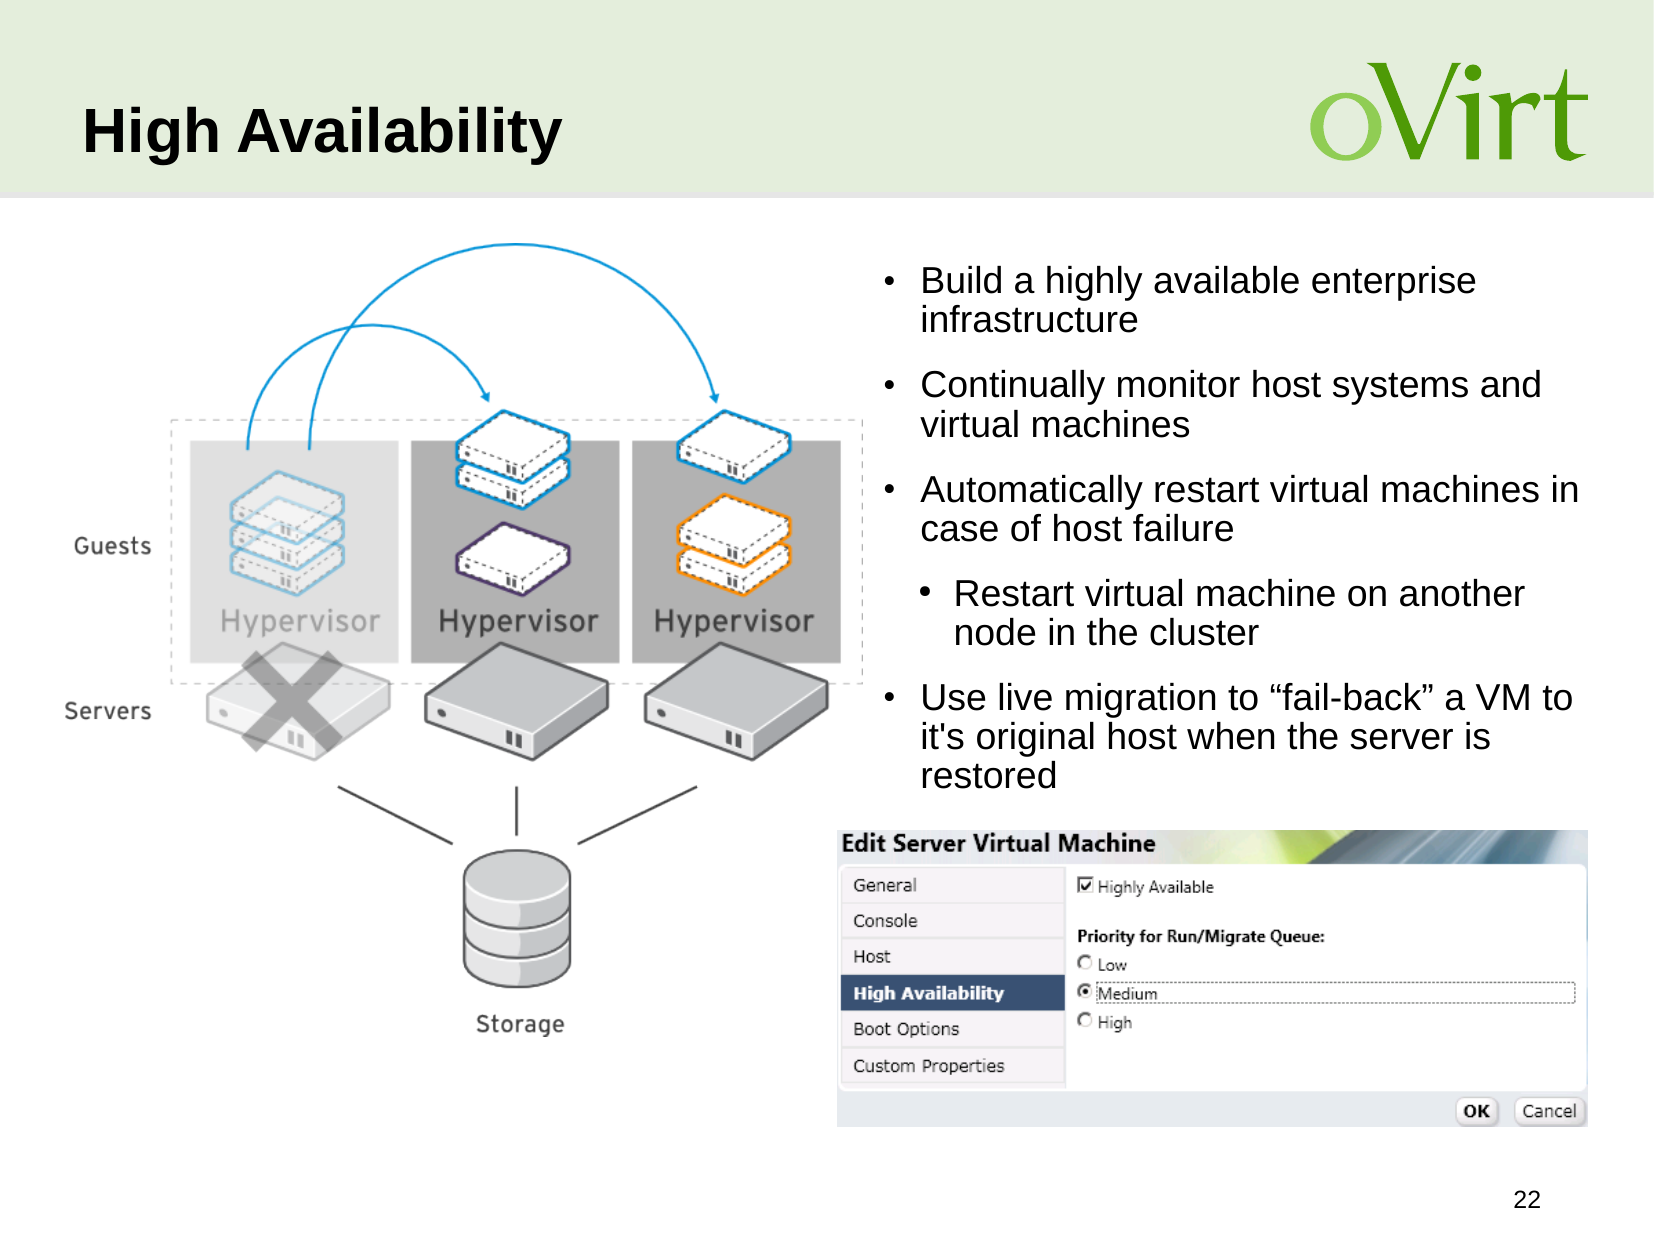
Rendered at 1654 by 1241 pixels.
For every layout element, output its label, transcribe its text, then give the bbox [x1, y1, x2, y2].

title High Availability [82, 37, 1571, 226]
text_box Build a highly available enterprise infrastructure Continually monitor host systems and virtual machines Automatically restart virtual machines in case of host failure Restart virtual machine on another node in the cluster Use live migration to “fail-back” a VM to it's original host when the server is restored [868, 255, 1627, 804]
picture [65, 243, 1588, 1127]
